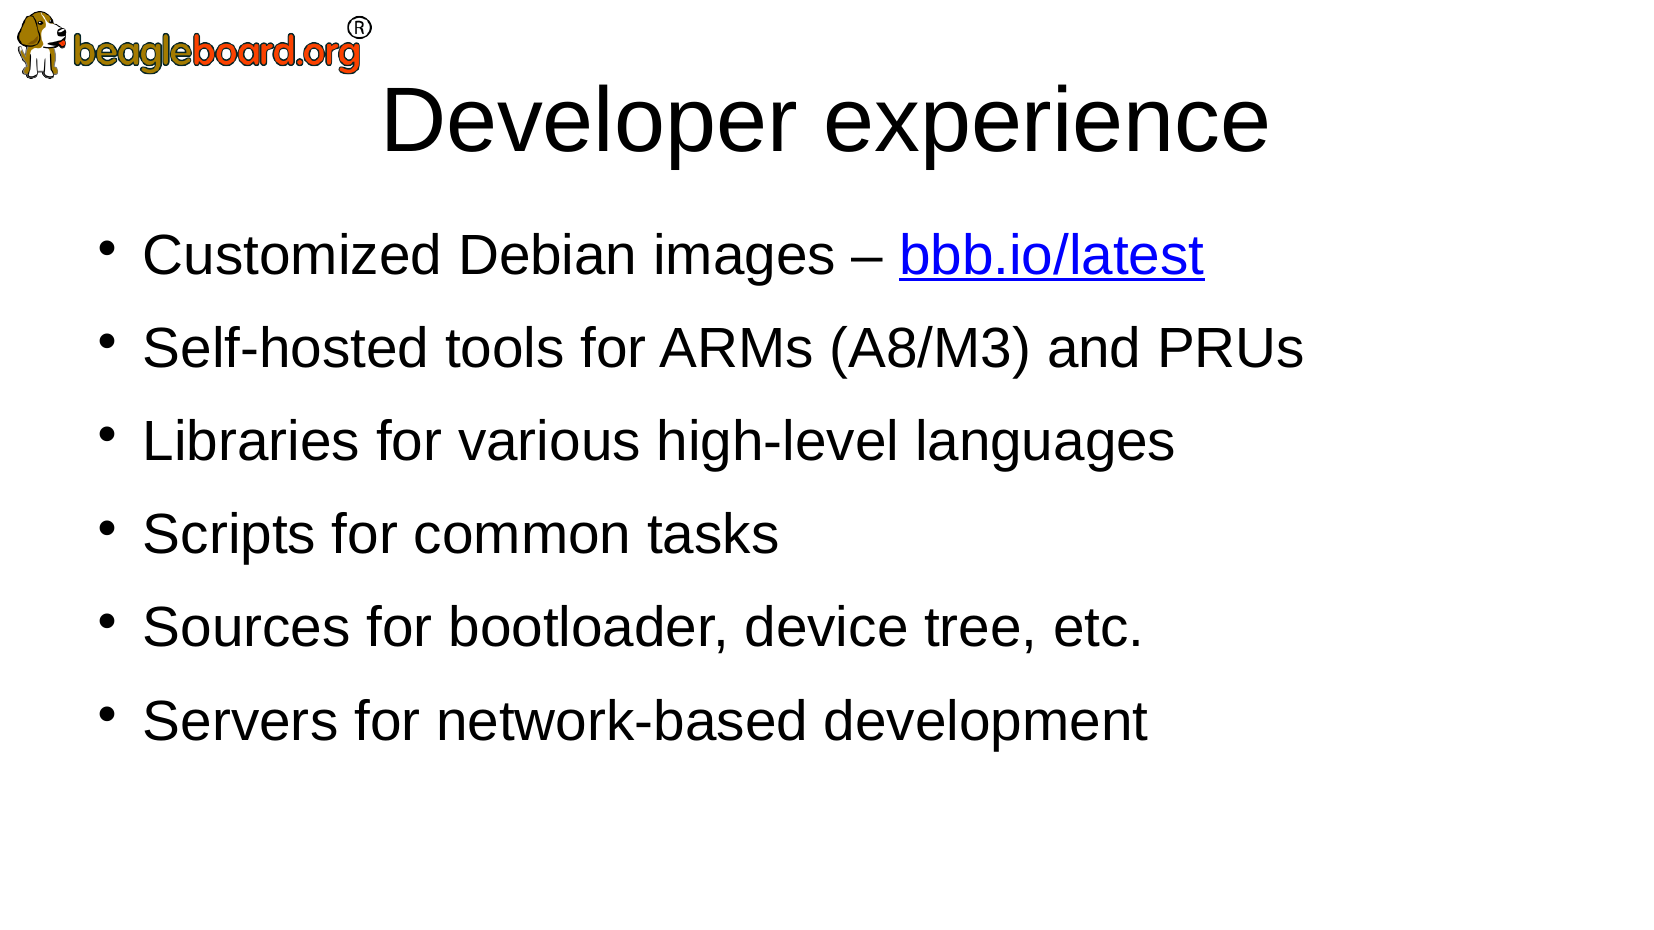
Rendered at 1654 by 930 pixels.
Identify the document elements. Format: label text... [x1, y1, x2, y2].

text_box Customized Debian images – bbb.io/latest Self-hosted tools for ARMs (A8/M3) and PRUs Libraries for various high-level languages Scripts for common tasks Sources for bootloader, device tree, etc. Servers for network-based development [82, 217, 1571, 757]
text_box Developer experience [82, 36, 1571, 193]
picture [17, 11, 372, 79]
